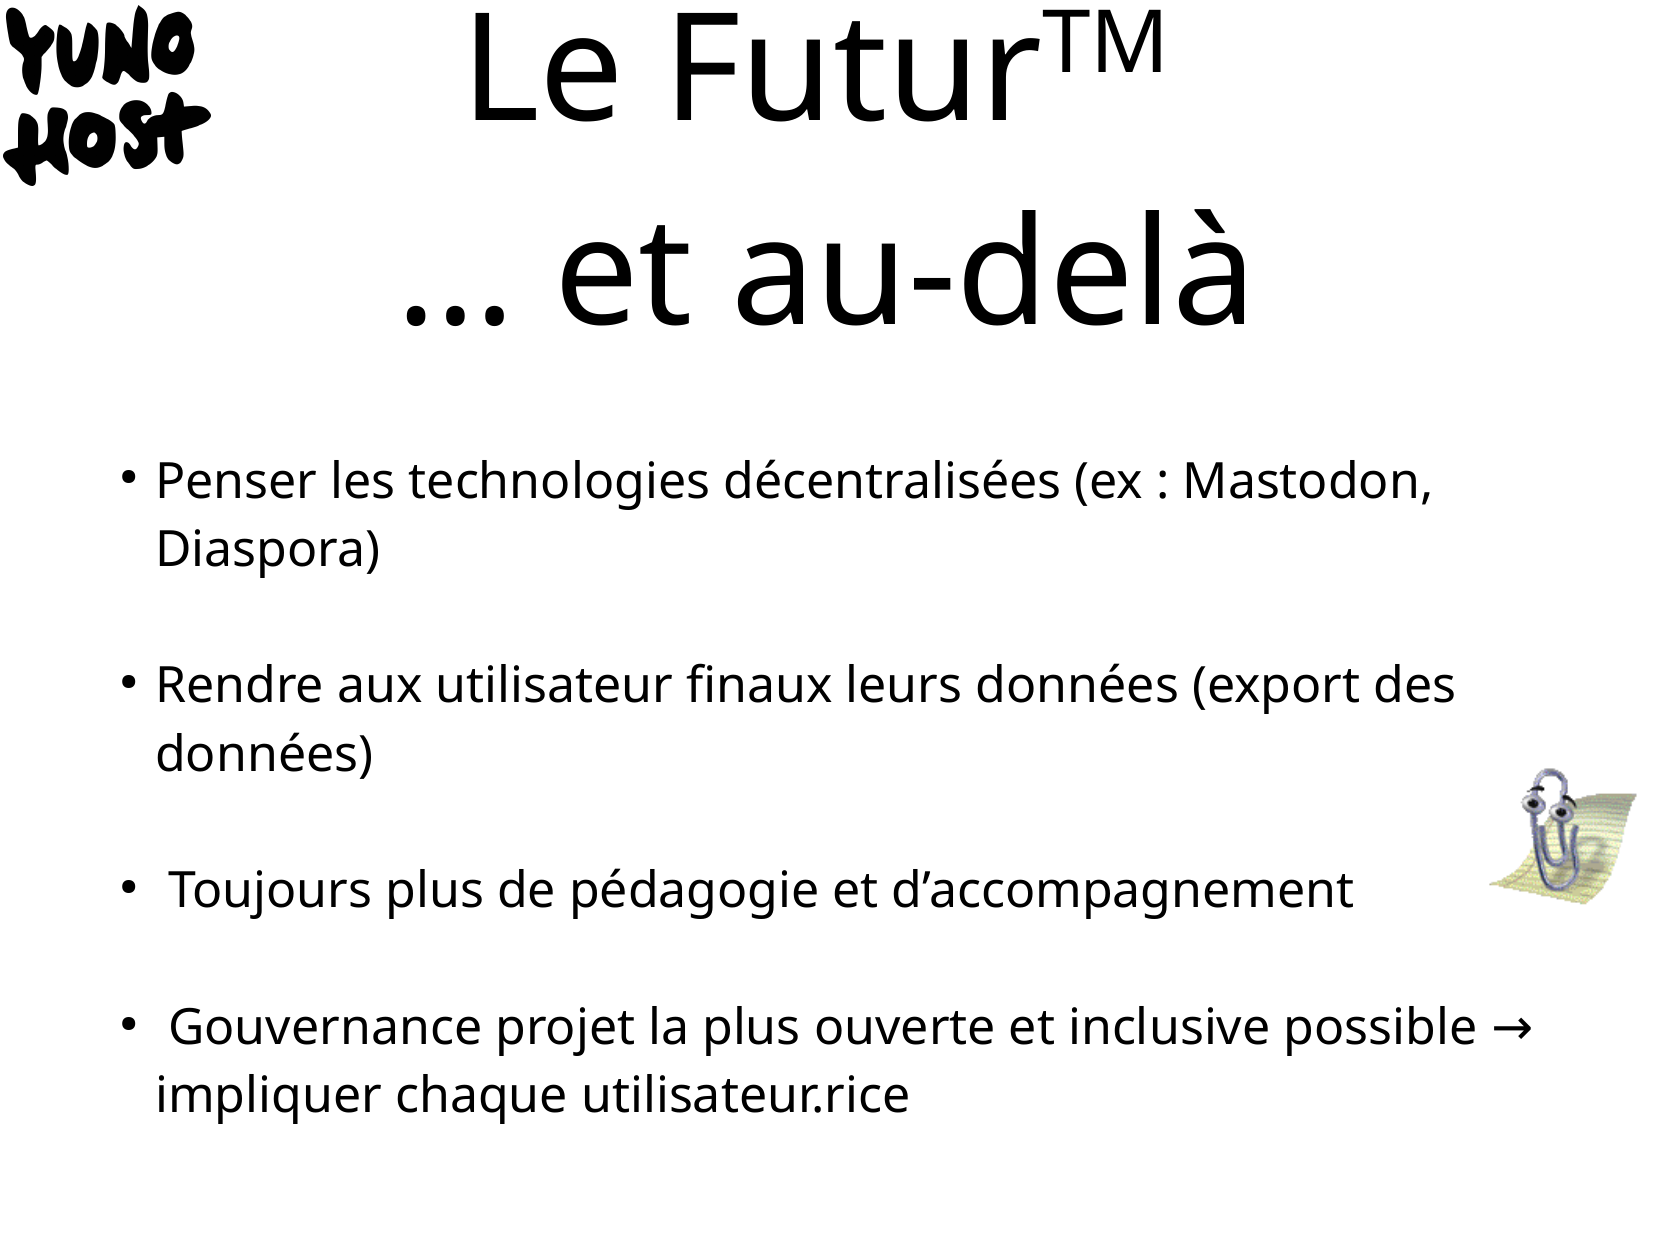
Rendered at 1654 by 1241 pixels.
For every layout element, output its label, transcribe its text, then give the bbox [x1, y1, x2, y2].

text_box Penser les technologies décentralisées (ex : Mastodon, Diaspora) Rendre aux utilisateur finaux leurs données (export des données) Toujours plus de pédagogie et d’accompagnement Gouvernance projet la plus ouverte et inclusive possible → impliquer chaque utilisateur.rice [105, 437, 1654, 1203]
title Le FuturTM … et au-delà [0, 51, 1654, 278]
picture [3, 5, 211, 51]
picture [1485, 764, 1643, 906]
